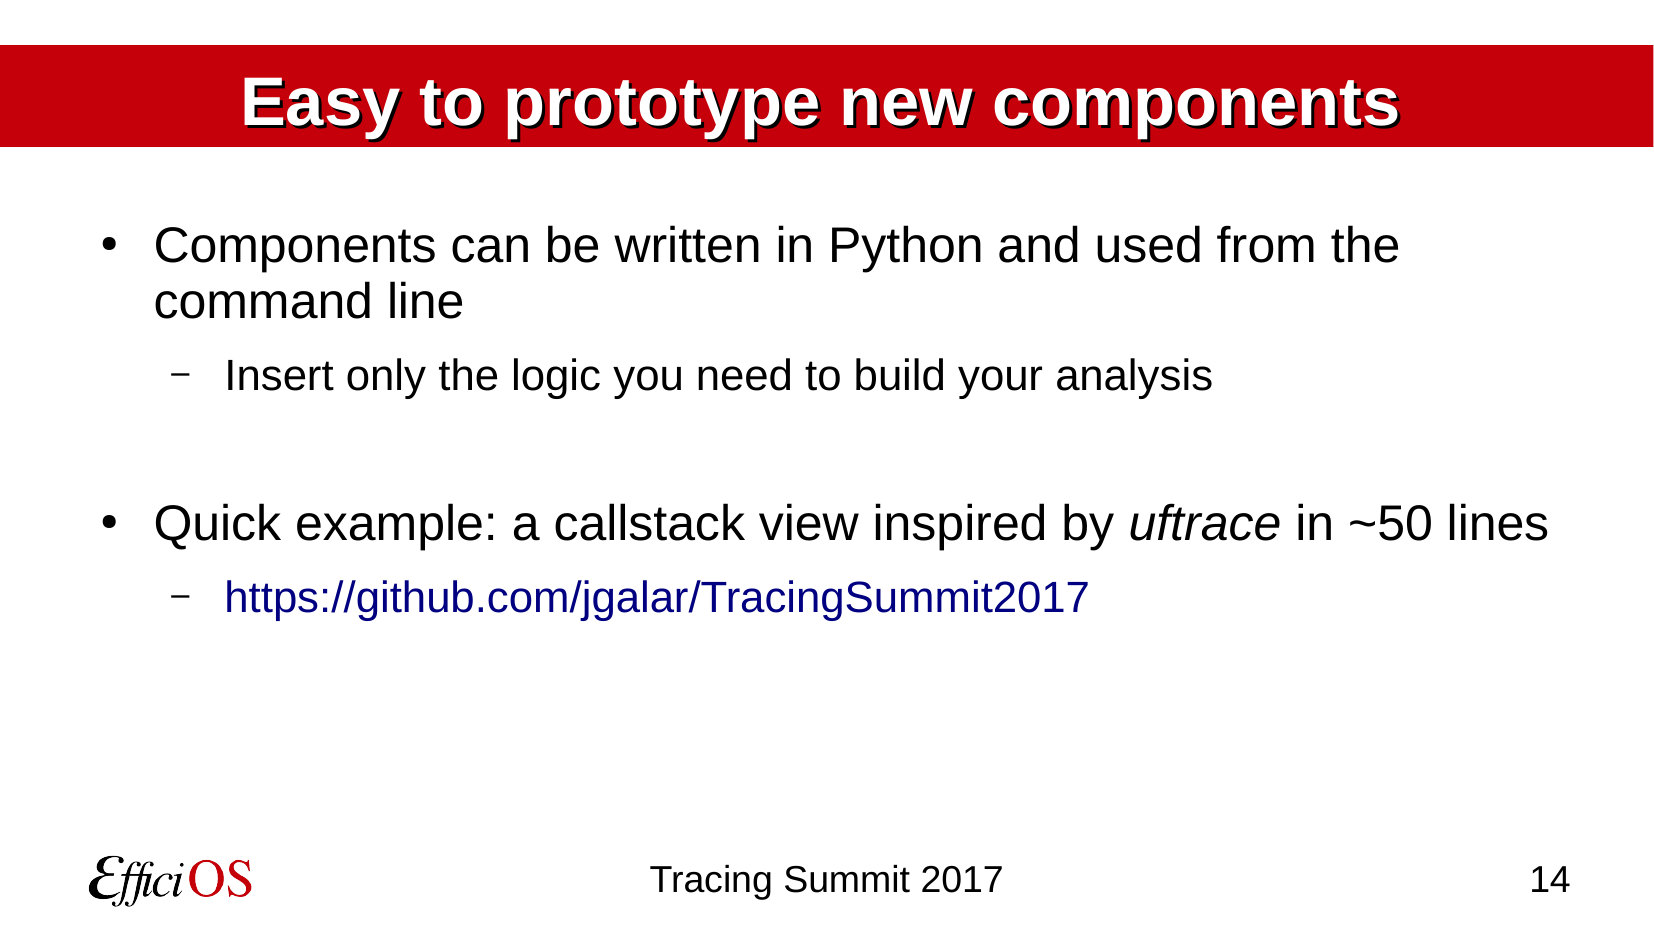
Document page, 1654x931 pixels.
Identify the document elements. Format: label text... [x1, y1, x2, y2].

list Components can be written in Python and used from the command line Insert only the logic you need to build your analysis Quick example: a callstack view inspired by uftrace in ~50 lines https://github.com/jgalar/TracingSummit2017 [82, 217, 1571, 758]
title Easy to prototype new components [76, 24, 1565, 180]
picture [82, 853, 260, 910]
